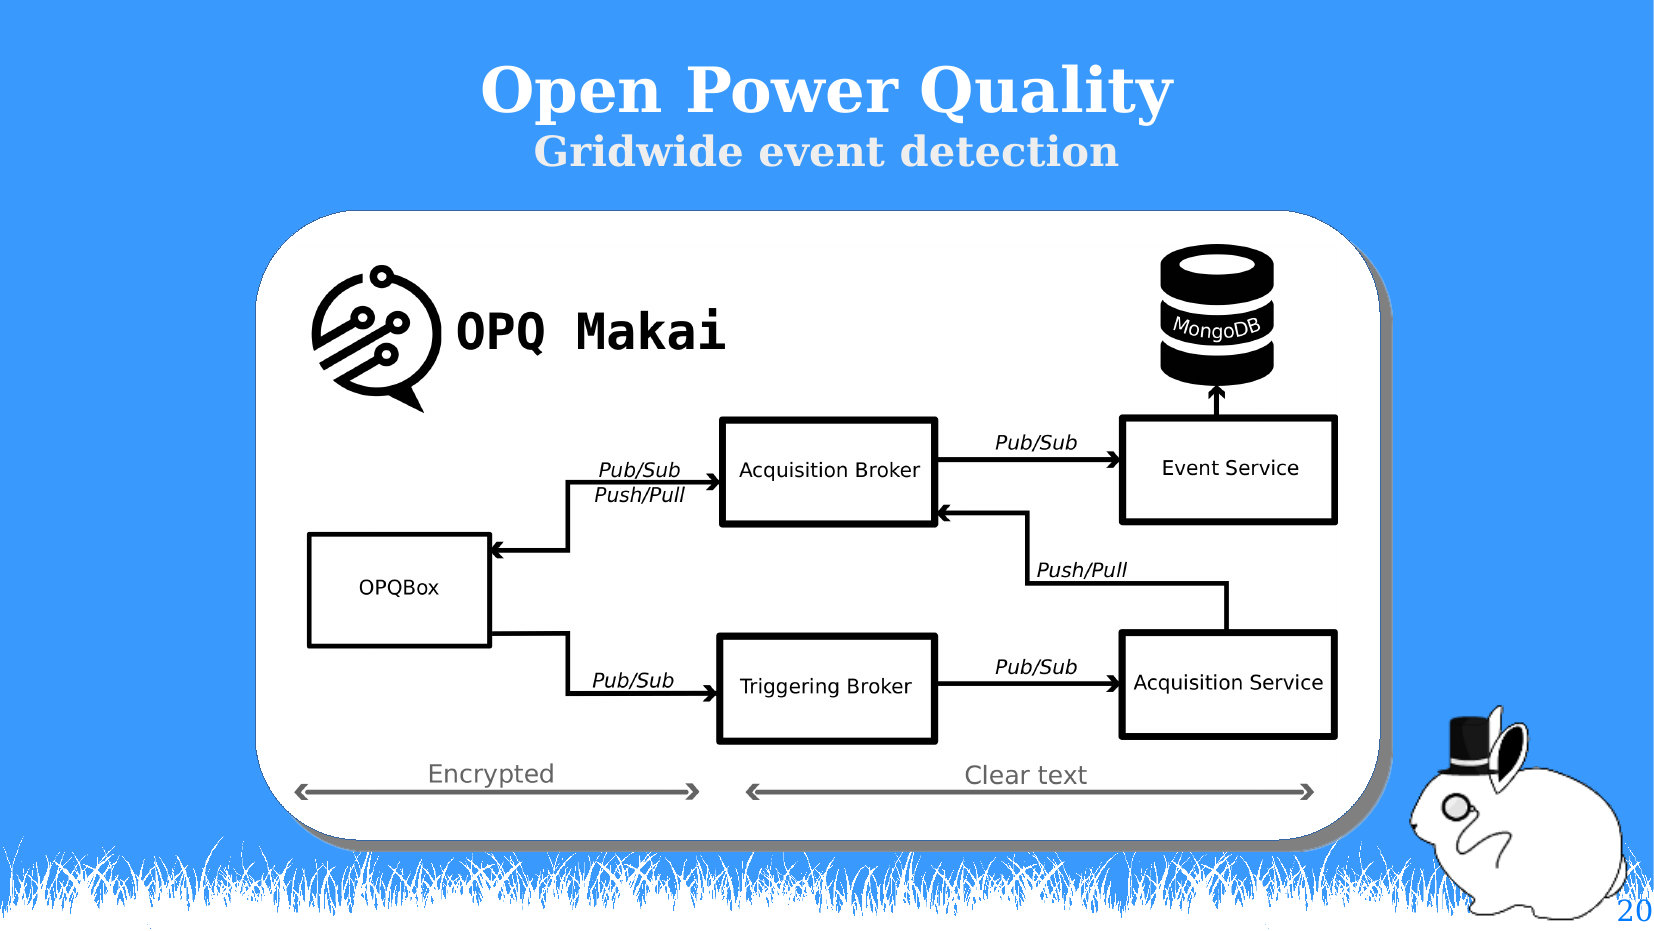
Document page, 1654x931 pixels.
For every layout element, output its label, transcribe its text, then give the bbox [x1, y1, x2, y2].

text_box [255, 210, 1381, 841]
title Open Power Quality Gridwide event detection [82, 37, 1571, 193]
picture [0, 0, 1654, 931]
